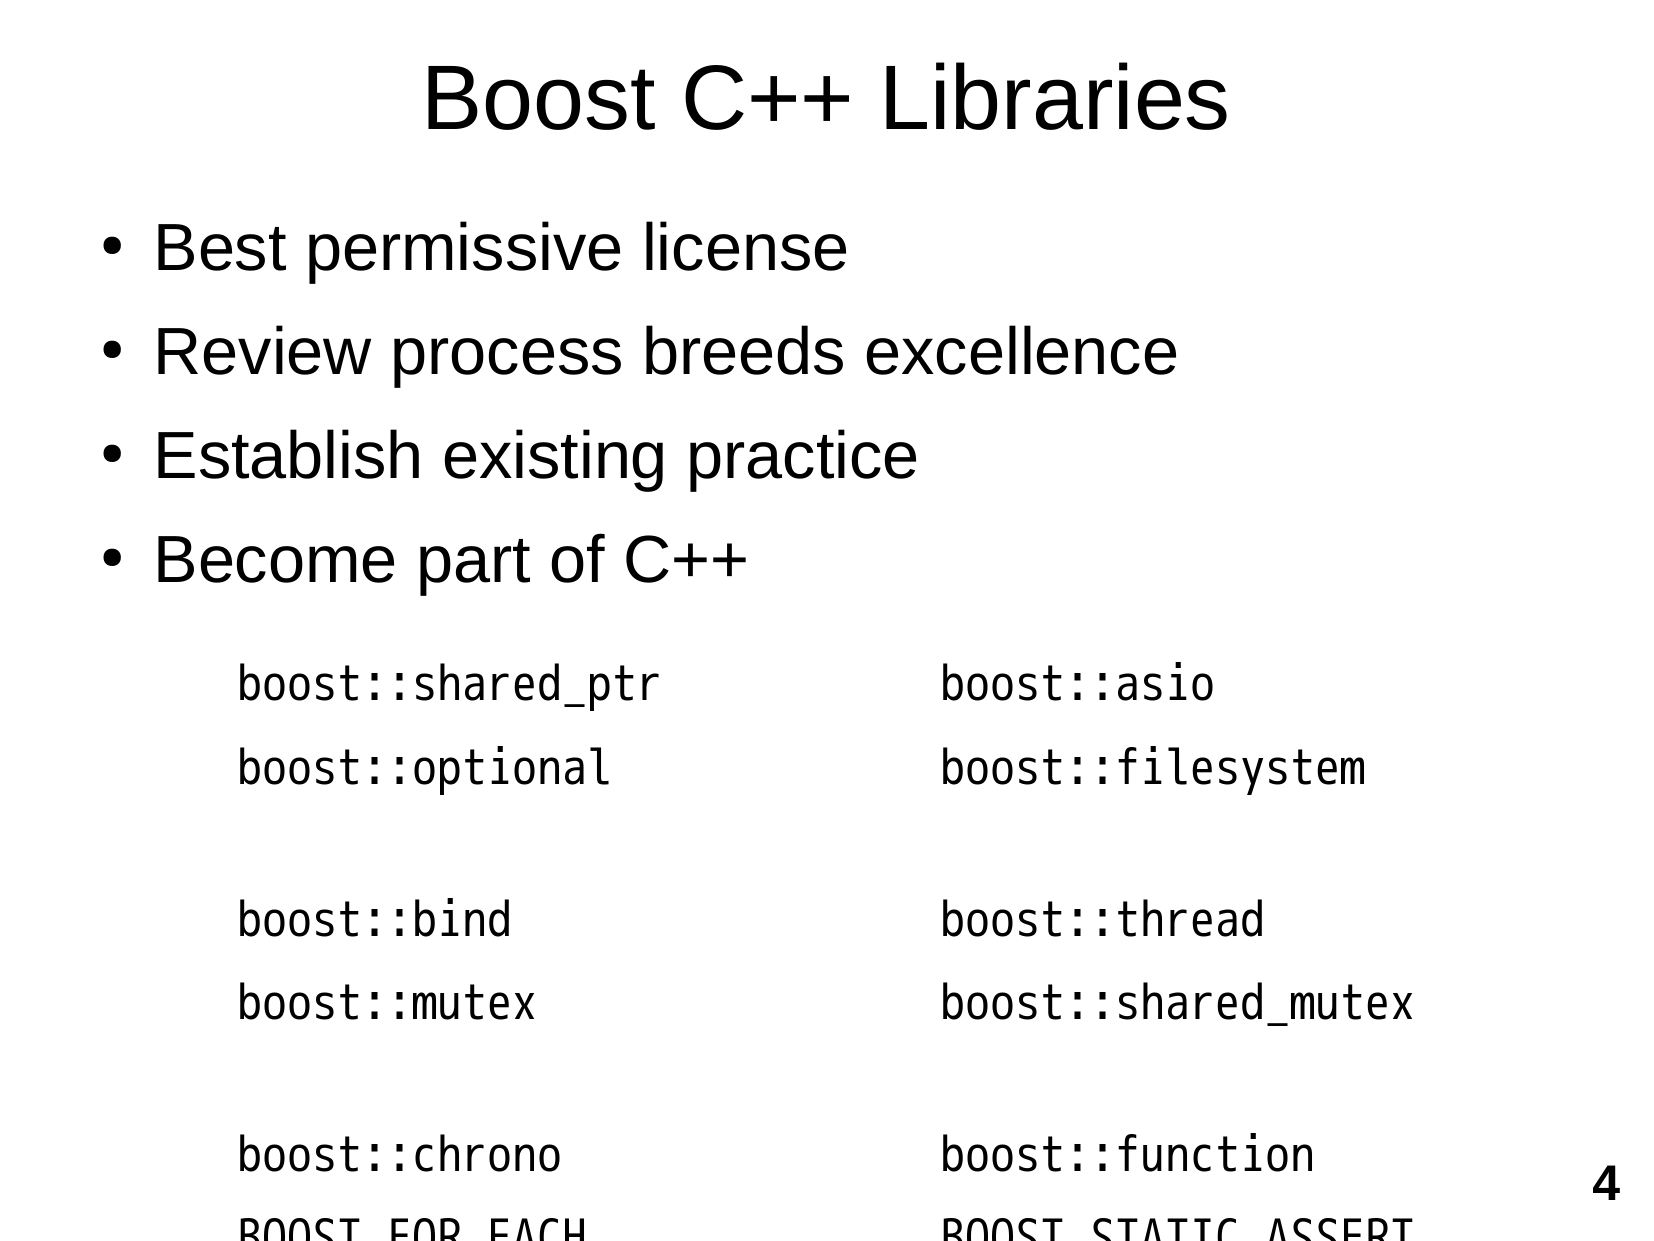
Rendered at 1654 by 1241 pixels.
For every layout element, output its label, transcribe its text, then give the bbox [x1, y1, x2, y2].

table_cell boost::thread [927, 887, 1431, 969]
table_cell boost::function [927, 1122, 1431, 1205]
list Best permissive license Review process breeds excellence Establish existing practice Become part of C++ [82, 210, 1571, 601]
table_cell boost::mutex [224, 970, 926, 1121]
table_cell boost::shared_mutex [927, 970, 1431, 1121]
table_cell boost::bind [224, 887, 926, 969]
table_header boost::shared_ptr [224, 651, 926, 734]
table_cell BOOST_FOR_EACH [224, 1206, 926, 1241]
table_cell boost::chrono [224, 1122, 926, 1205]
table_header boost::asio [927, 651, 1431, 734]
table_cell boost::optional [224, 735, 926, 886]
title Boost C++ Libraries [82, 15, 1571, 181]
table_cell BOOST_STATIC_ASSERT [927, 1206, 1431, 1241]
table_cell boost::filesystem [927, 735, 1431, 886]
